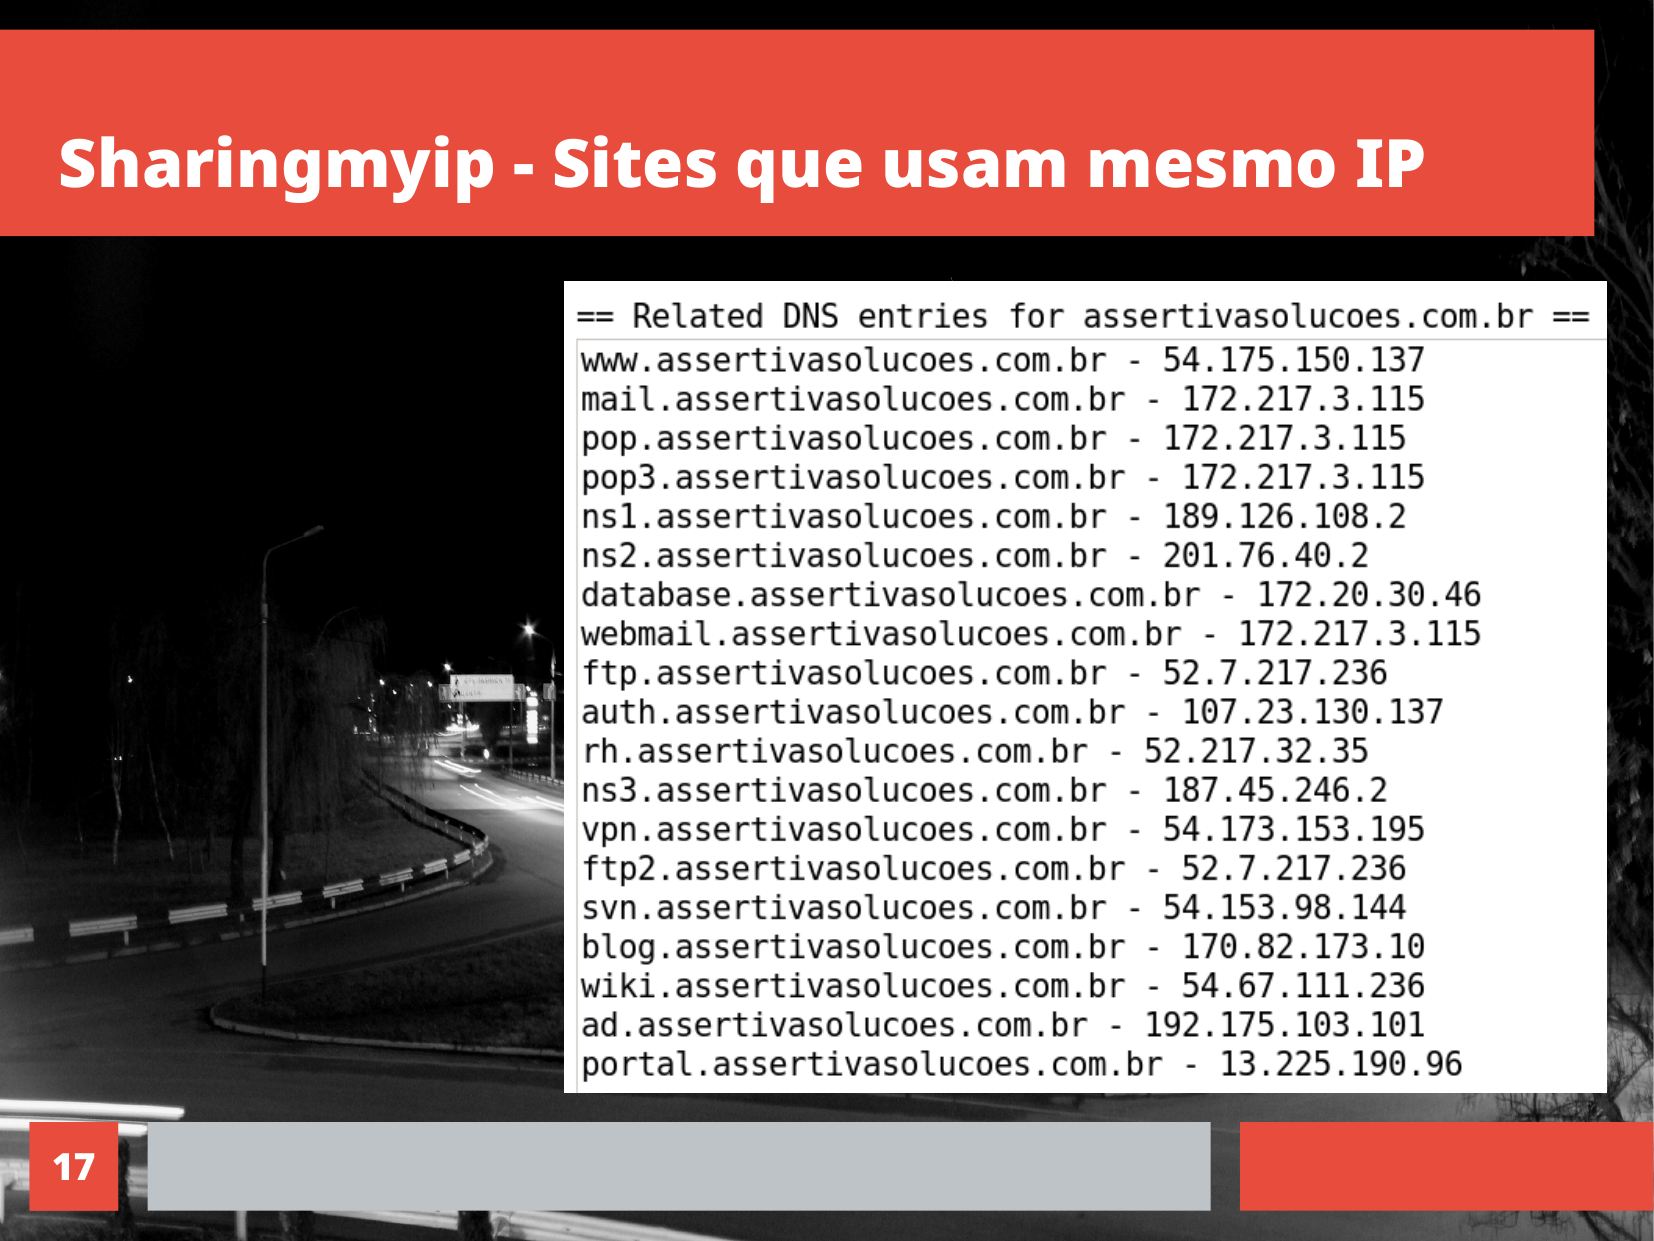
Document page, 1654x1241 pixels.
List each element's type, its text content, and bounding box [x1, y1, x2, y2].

title Sharingmyip - Sites que usam mesmo IP [59, 59, 1595, 207]
picture [0, 0, 1654, 1241]
list [59, 324, 564, 1093]
